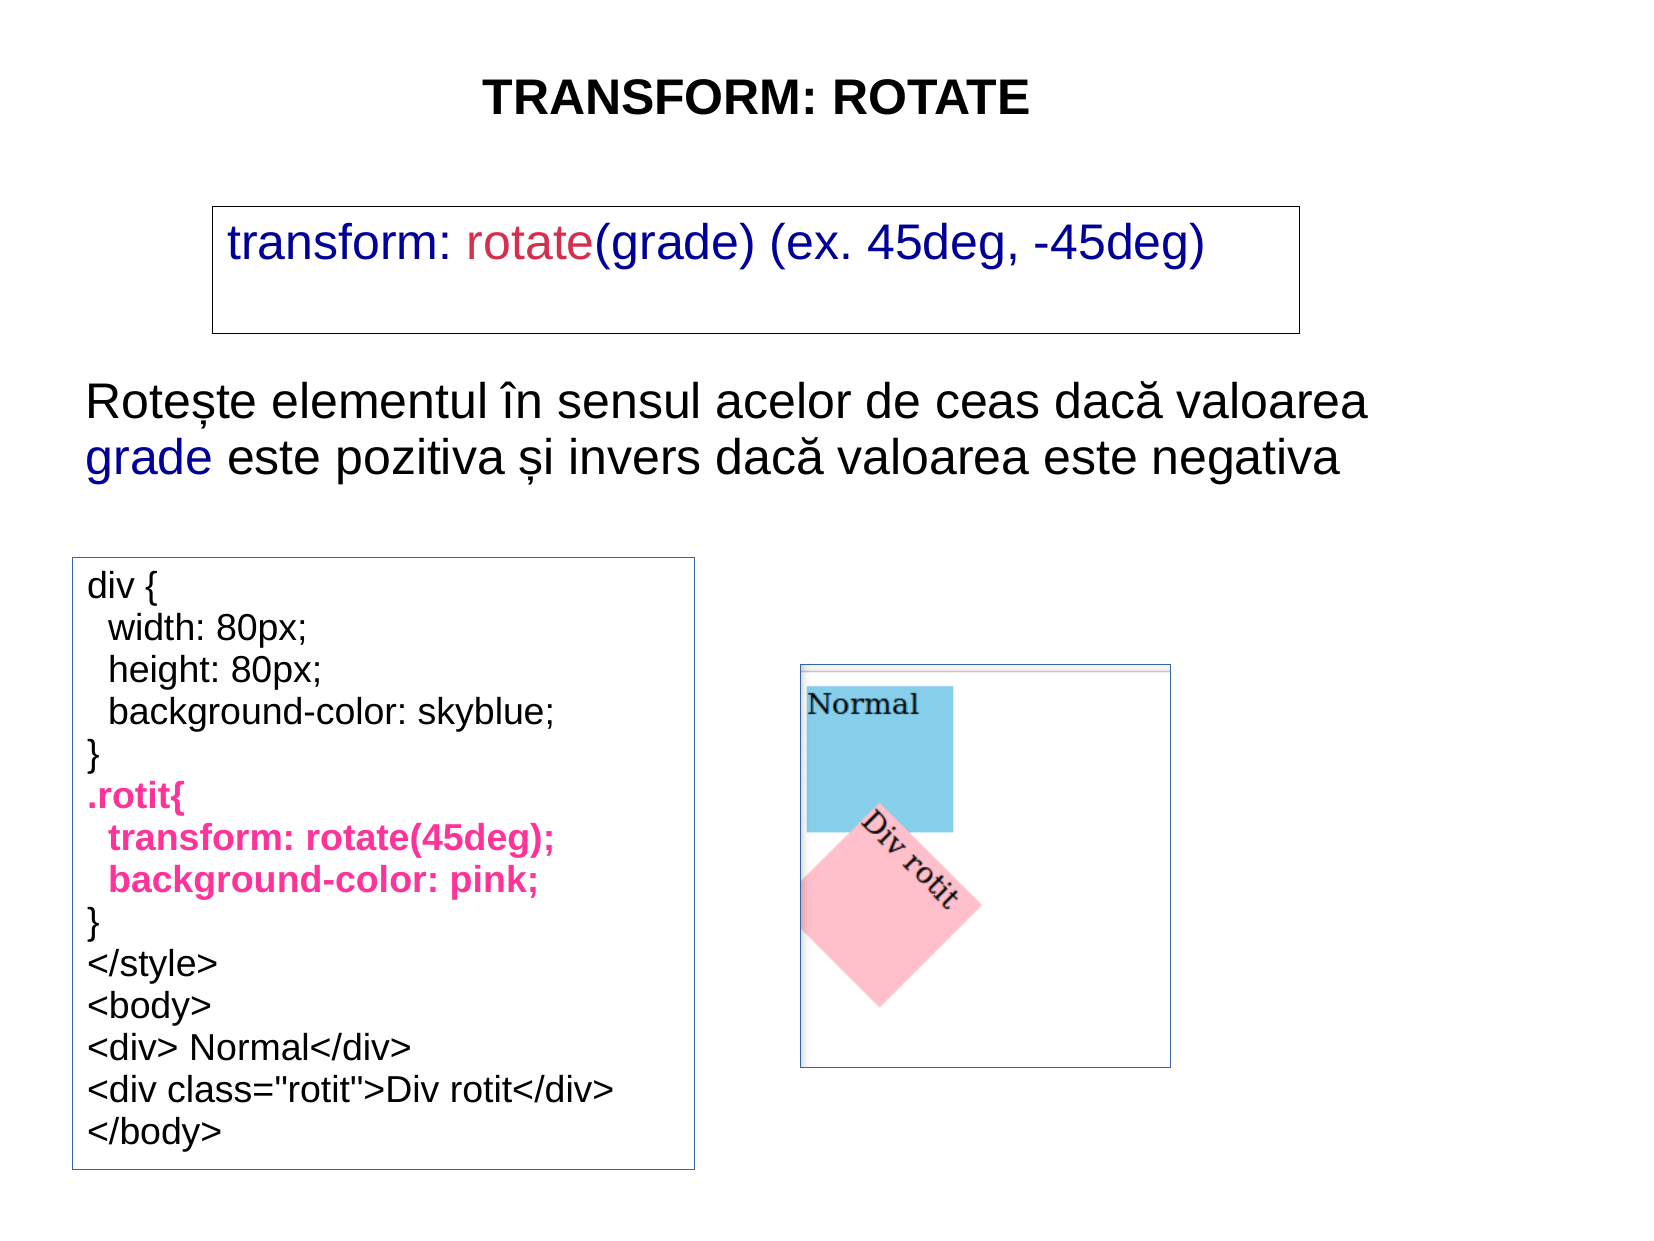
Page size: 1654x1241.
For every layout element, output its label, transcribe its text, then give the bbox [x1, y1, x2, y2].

text_box transform: rotate(grade) (ex. 45deg, -45deg) [212, 206, 1300, 334]
text_box TRANSFORM: ROTATE [468, 61, 1146, 133]
text_box div { width: 80px; height: 80px; background-color: skyblue; } .rotit{ transform: rotate(45deg); background-color: pink; } </style> <body> <div> Normal</div> <div class="rotit">Div rotit</div> </body> [72, 557, 695, 1170]
text_box Rotește elementul în sensul acelor de ceas dacă valoarea grade este pozitiva și invers dacă valoarea este negativa [70, 366, 1388, 549]
picture [800, 664, 1171, 1068]
